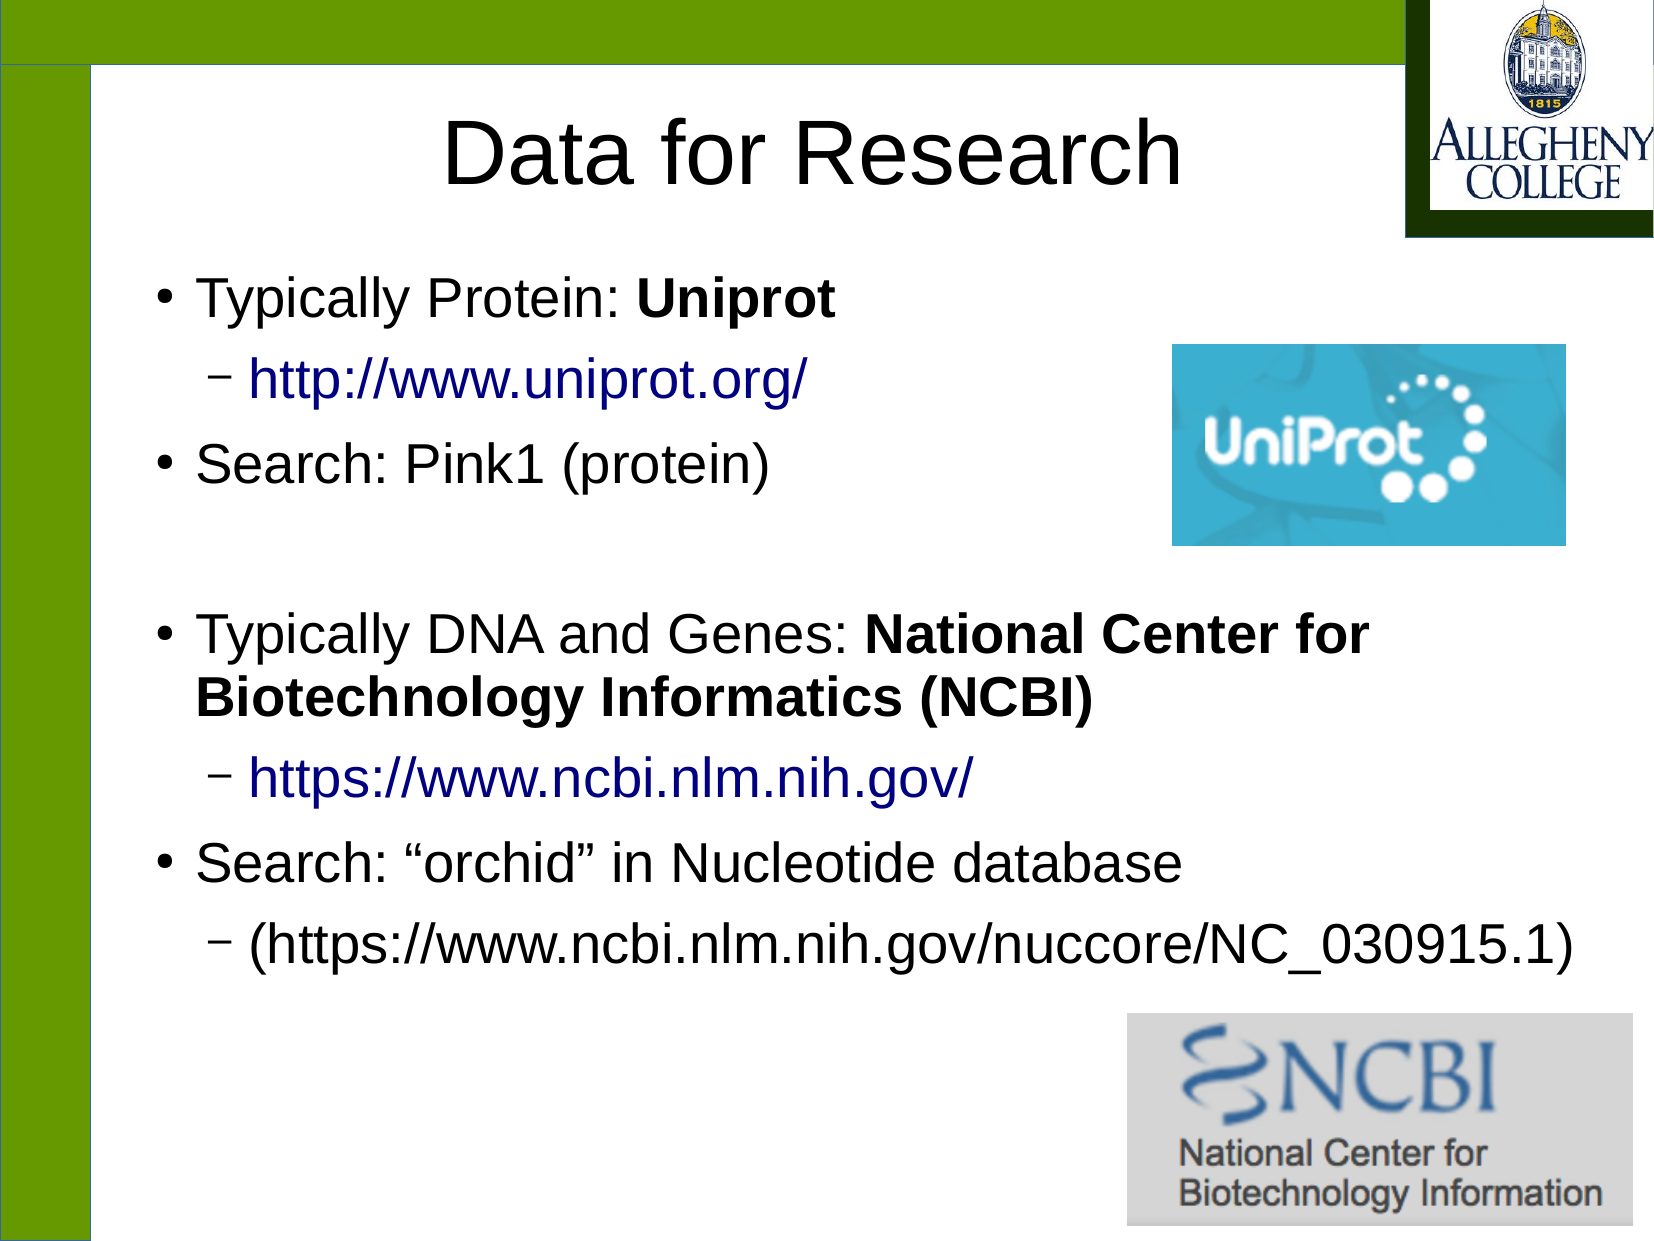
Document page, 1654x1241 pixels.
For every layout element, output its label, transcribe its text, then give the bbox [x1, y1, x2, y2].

picture [1430, 0, 1654, 210]
picture [1127, 1013, 1633, 1226]
title Data for Research [112, 49, 1515, 257]
text_box [1515, 210, 1654, 238]
list Typically Protein: Uniprot http://www.uniprot.org/ Search: Pink1 (protein) Typically DNA and Genes: National Center for Biotechnology Informatics (NCBI) https://www.ncbi.nlm.nih.gov/ Search: “orchid” in Nucleotide database (https://www.ncbi.nlm.nih.gov/nuccore/NC_030915.1) [141, 266, 1630, 986]
text_box [0, 0, 1430, 1241]
picture [1172, 344, 1566, 546]
